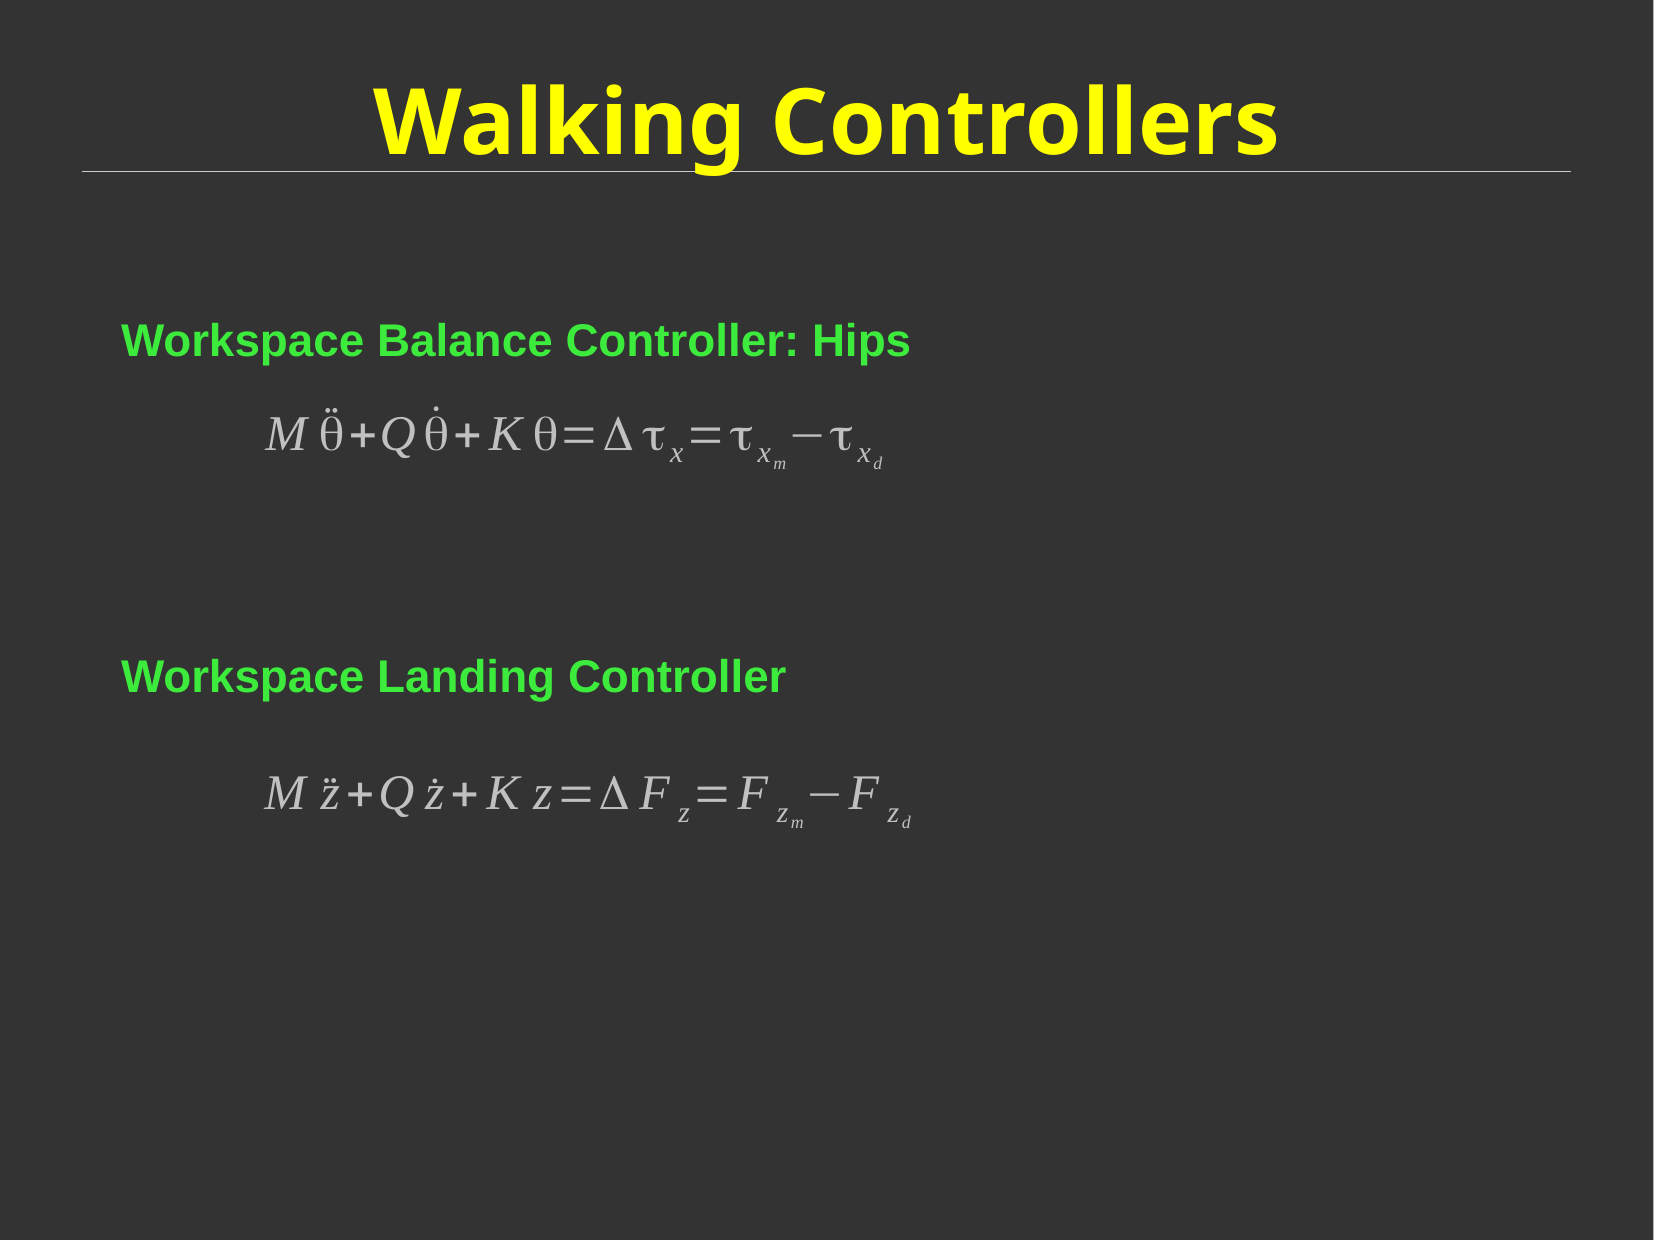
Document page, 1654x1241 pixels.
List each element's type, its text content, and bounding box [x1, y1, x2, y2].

text_box Workspace Landing Controller [106, 643, 886, 710]
chart [253, 766, 919, 834]
chart [254, 405, 891, 474]
text_box Workspace Balance Controller: Hips [106, 307, 945, 374]
title Walking Controllers [82, 49, 1571, 189]
